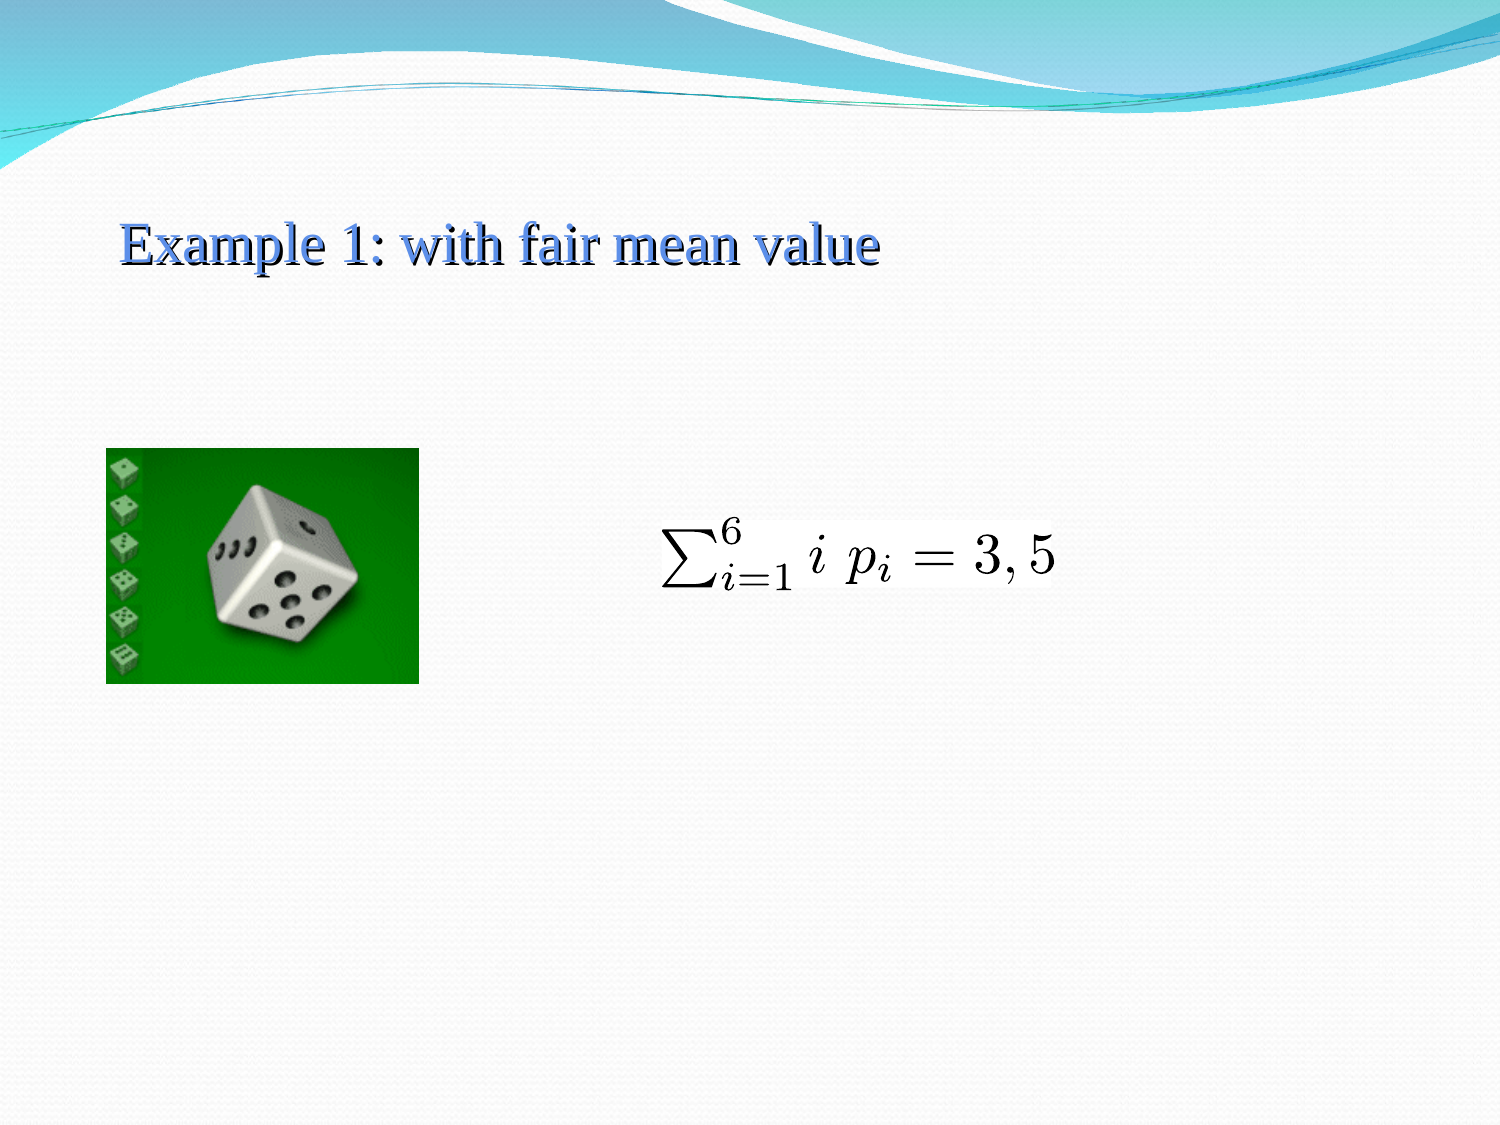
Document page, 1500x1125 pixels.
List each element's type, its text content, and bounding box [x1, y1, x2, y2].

text_box Example 1: with fair mean value [38, 207, 1008, 275]
picture [0, 0, 1500, 1125]
text_box [661, 516, 1055, 591]
